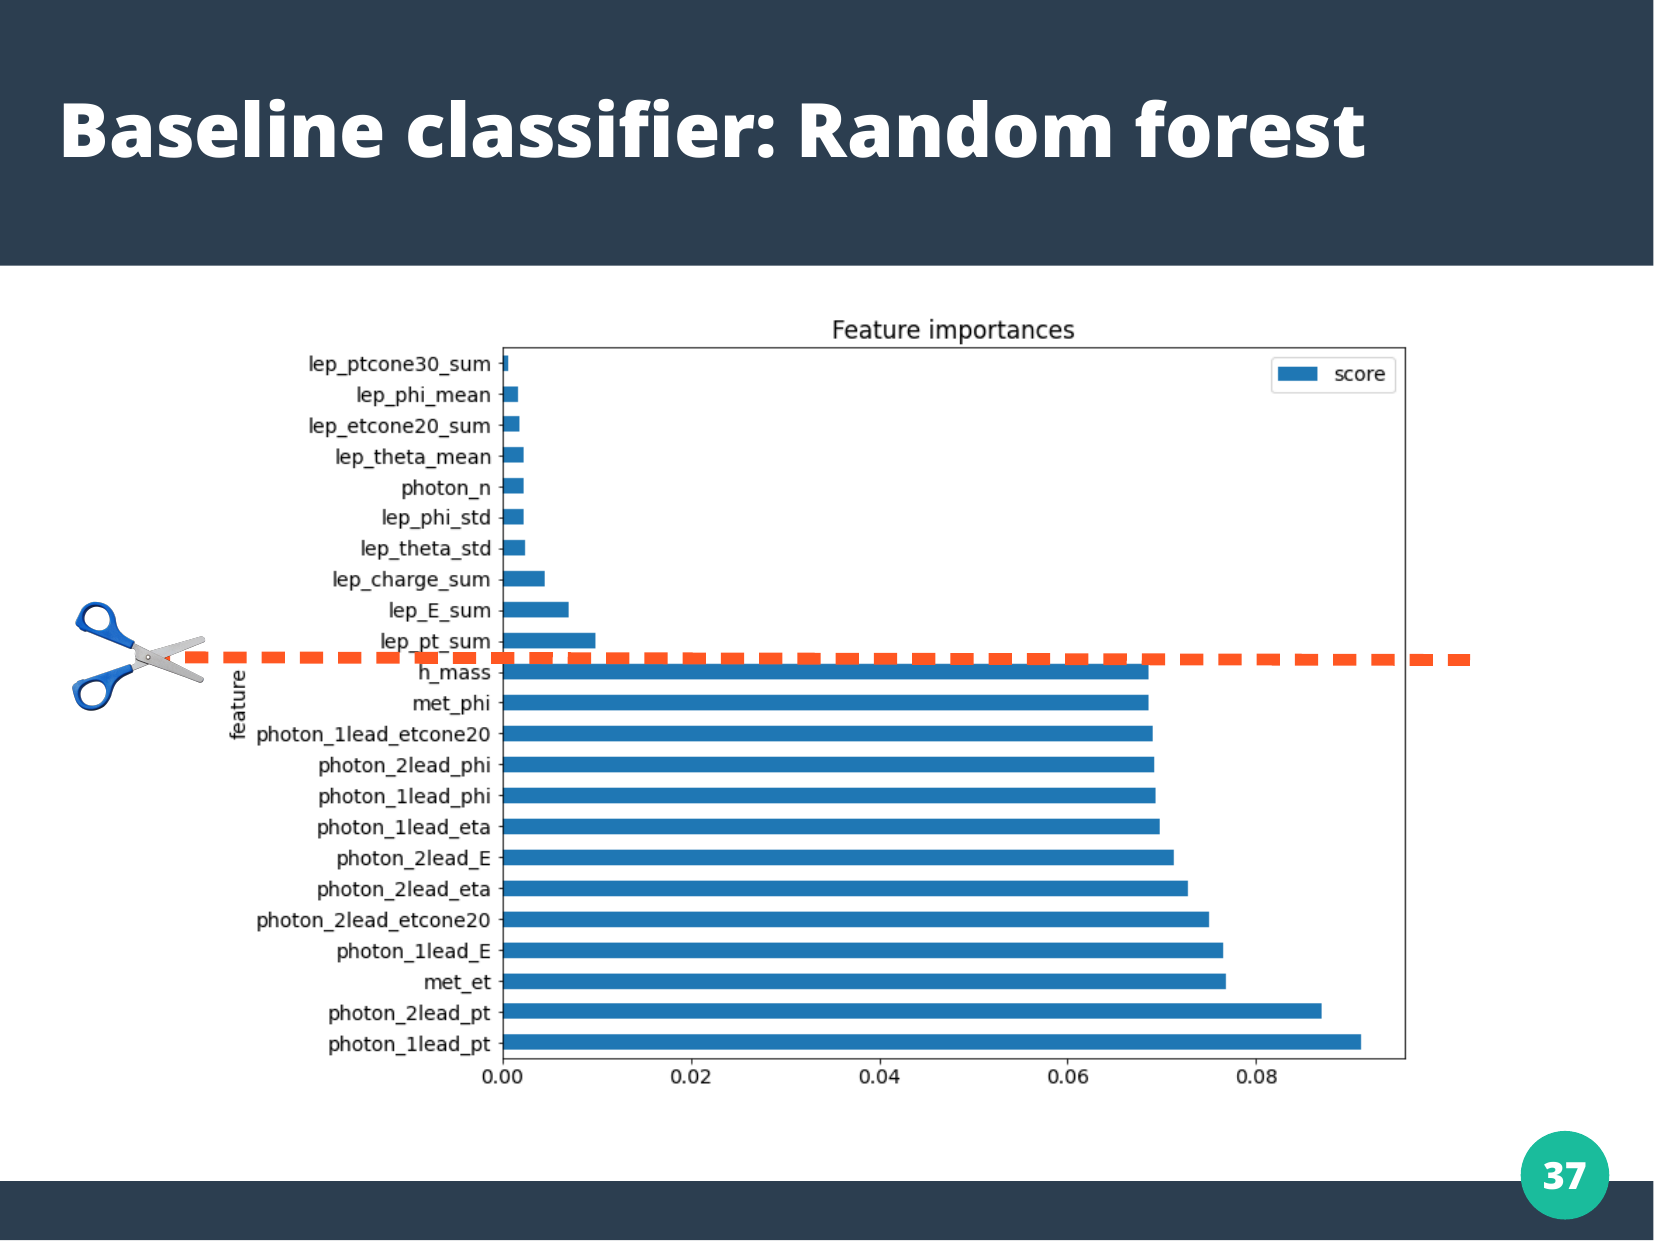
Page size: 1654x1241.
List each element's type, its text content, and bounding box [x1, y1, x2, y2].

picture [66, 298, 1426, 1109]
title Baseline classifier: Random forest [59, 49, 1595, 207]
